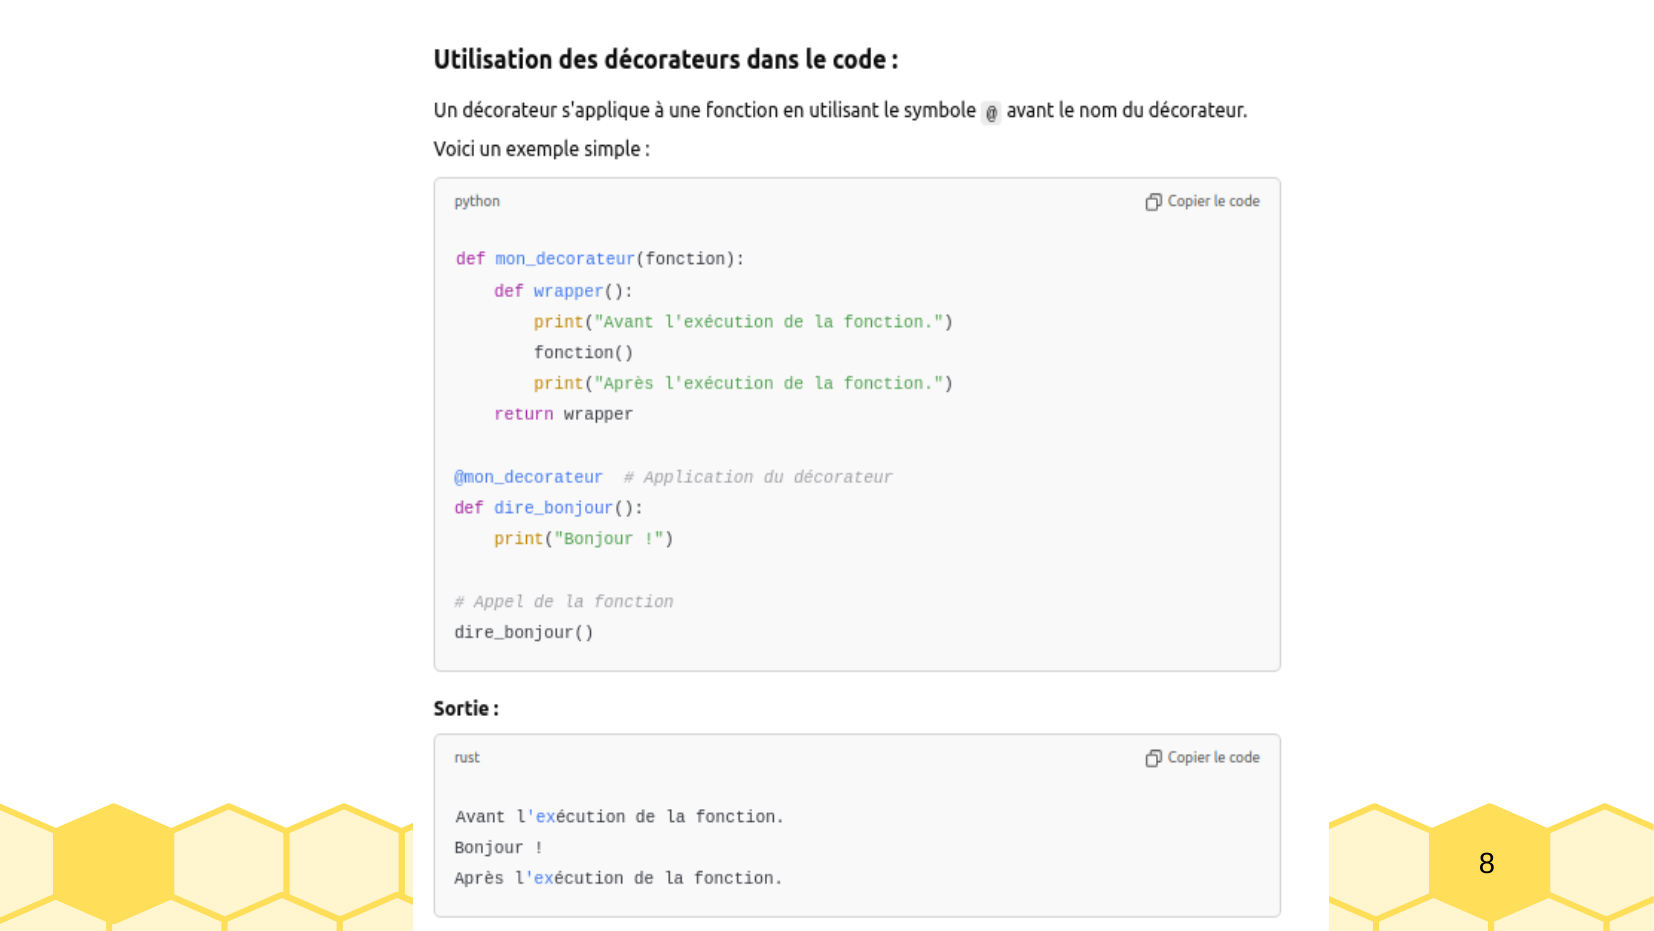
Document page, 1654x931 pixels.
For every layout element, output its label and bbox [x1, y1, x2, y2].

picture [413, 14, 1329, 931]
